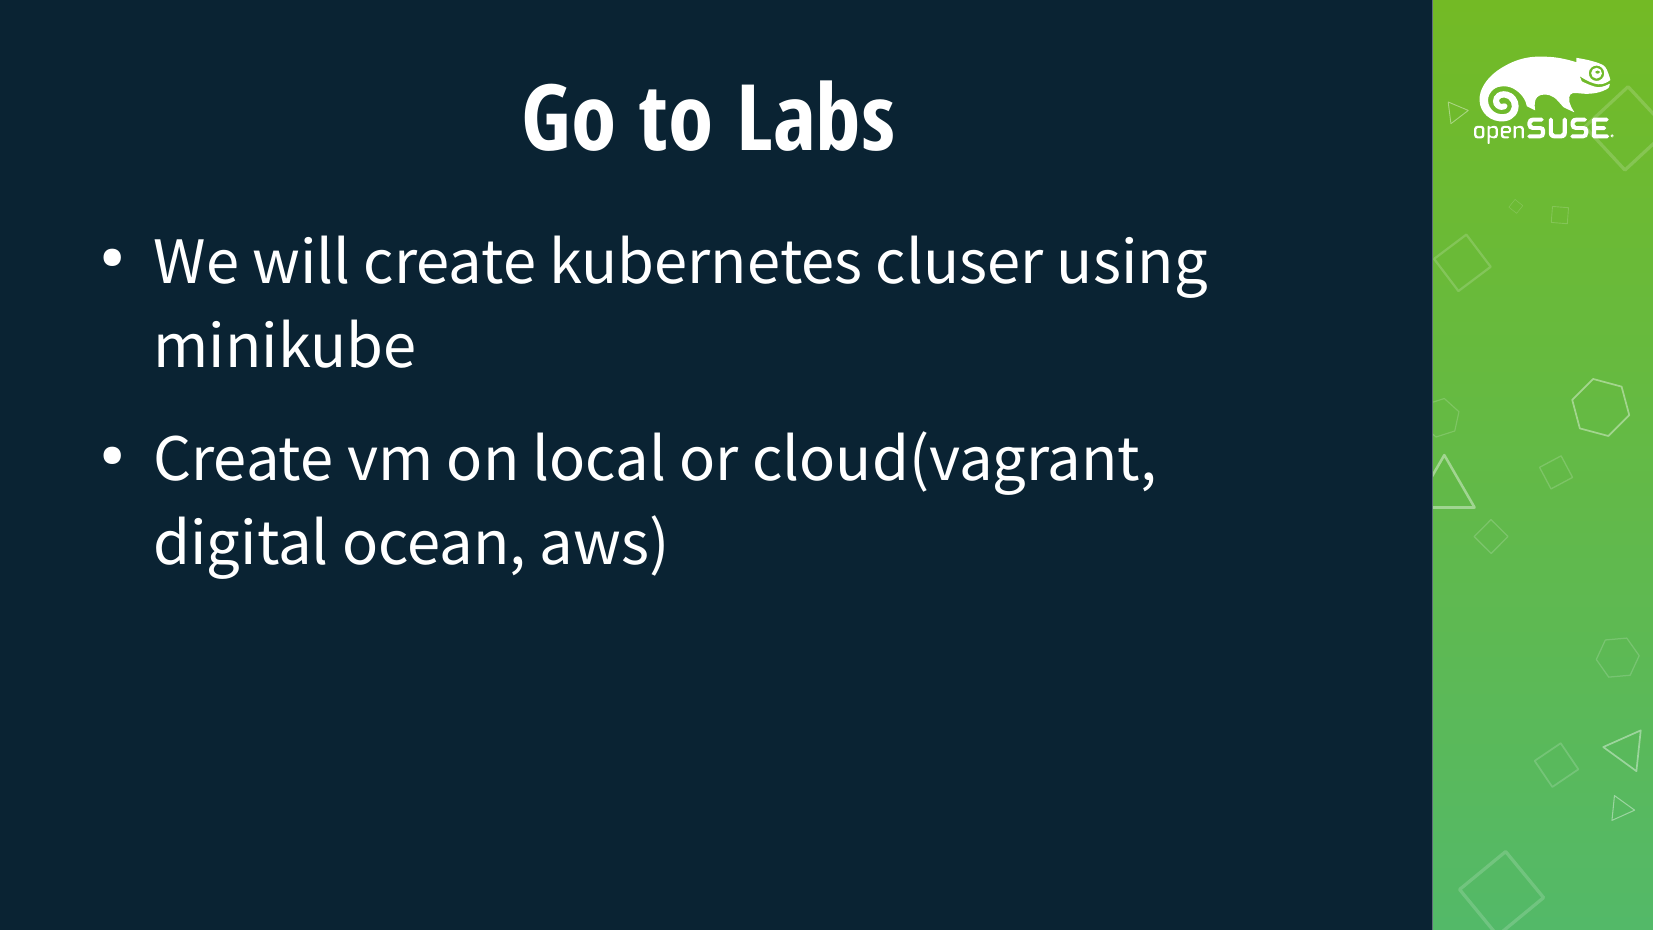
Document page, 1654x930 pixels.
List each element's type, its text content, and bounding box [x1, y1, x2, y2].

list We will create kubernetes cluser using minikube Create vm on local or cloud(vagrant, digital ocean, aws) [82, 217, 1336, 757]
title Go to Labs [82, 37, 1336, 193]
